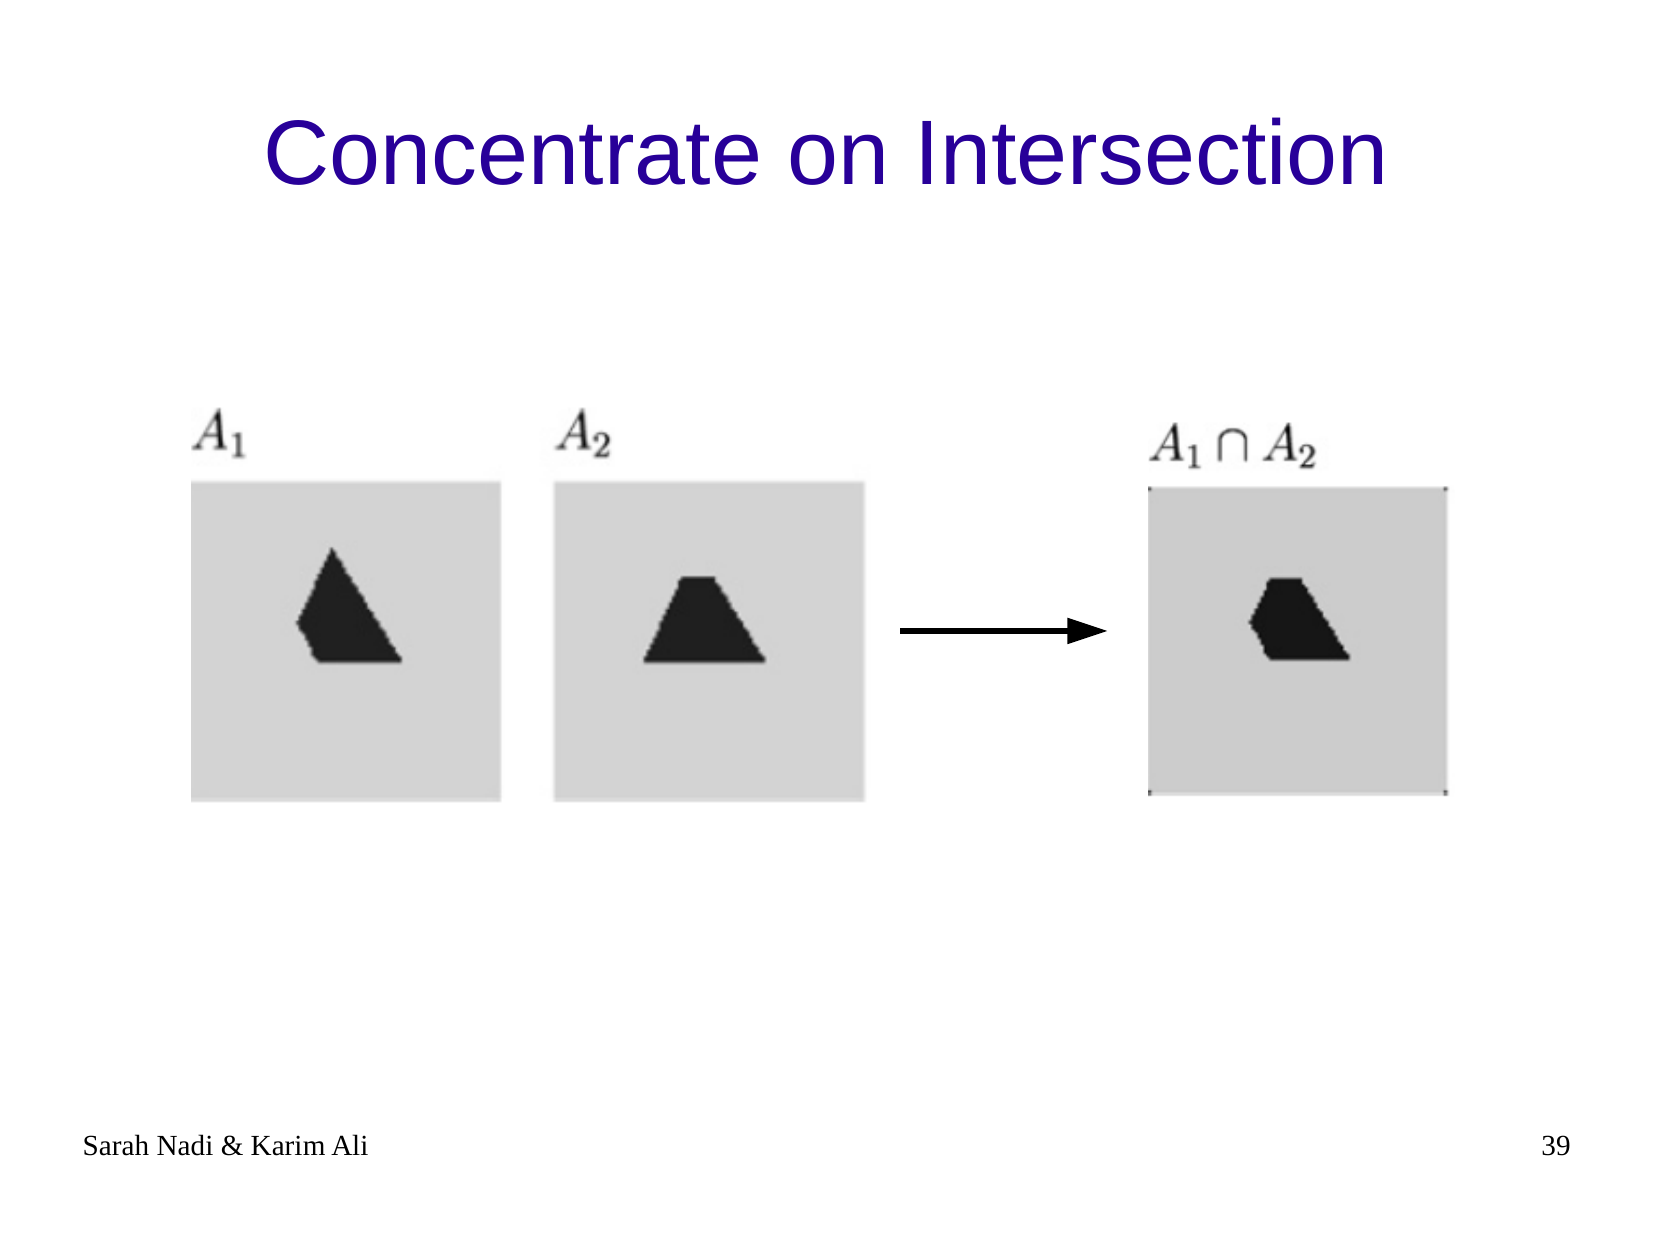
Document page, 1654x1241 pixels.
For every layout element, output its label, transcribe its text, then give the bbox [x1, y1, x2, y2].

picture [1148, 414, 1462, 809]
picture [191, 402, 871, 838]
title Concentrate on Intersection [82, 49, 1571, 257]
